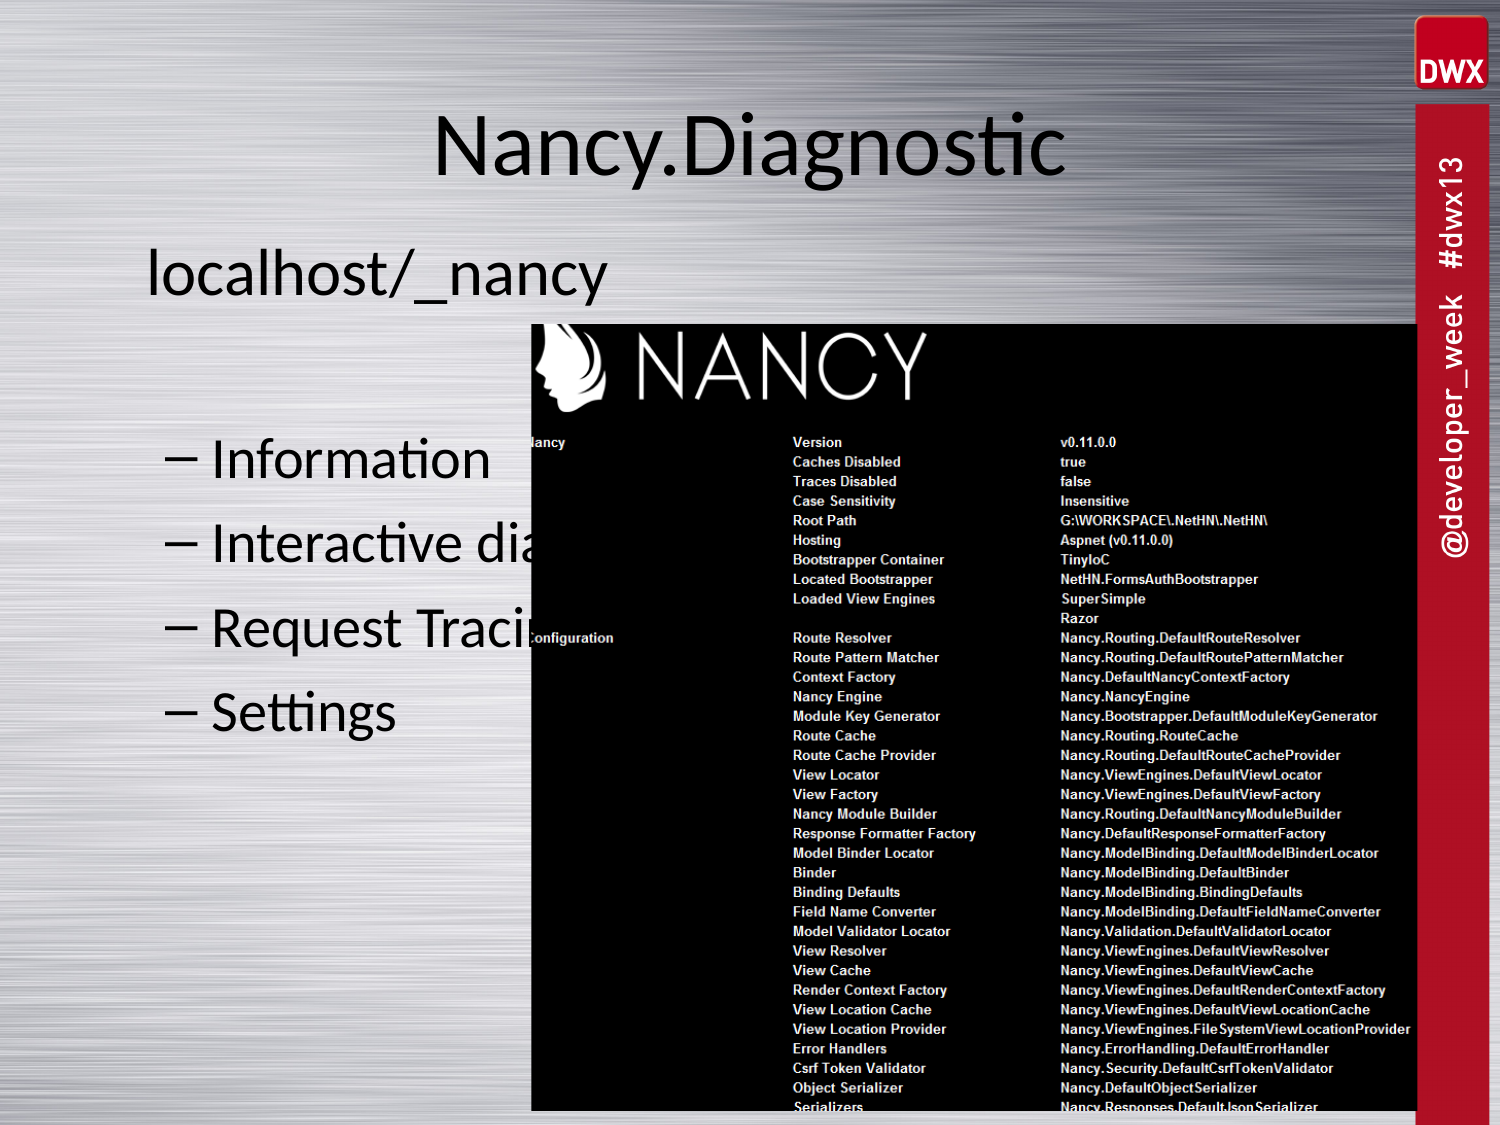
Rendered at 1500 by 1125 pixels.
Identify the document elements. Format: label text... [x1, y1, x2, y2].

title Nancy.Diagnostic [75, 45, 1426, 221]
list localhost/_nancy Information Interactive diagnostic Request Tracing Settings [75, 221, 1426, 964]
picture [0, 0, 1500, 1125]
